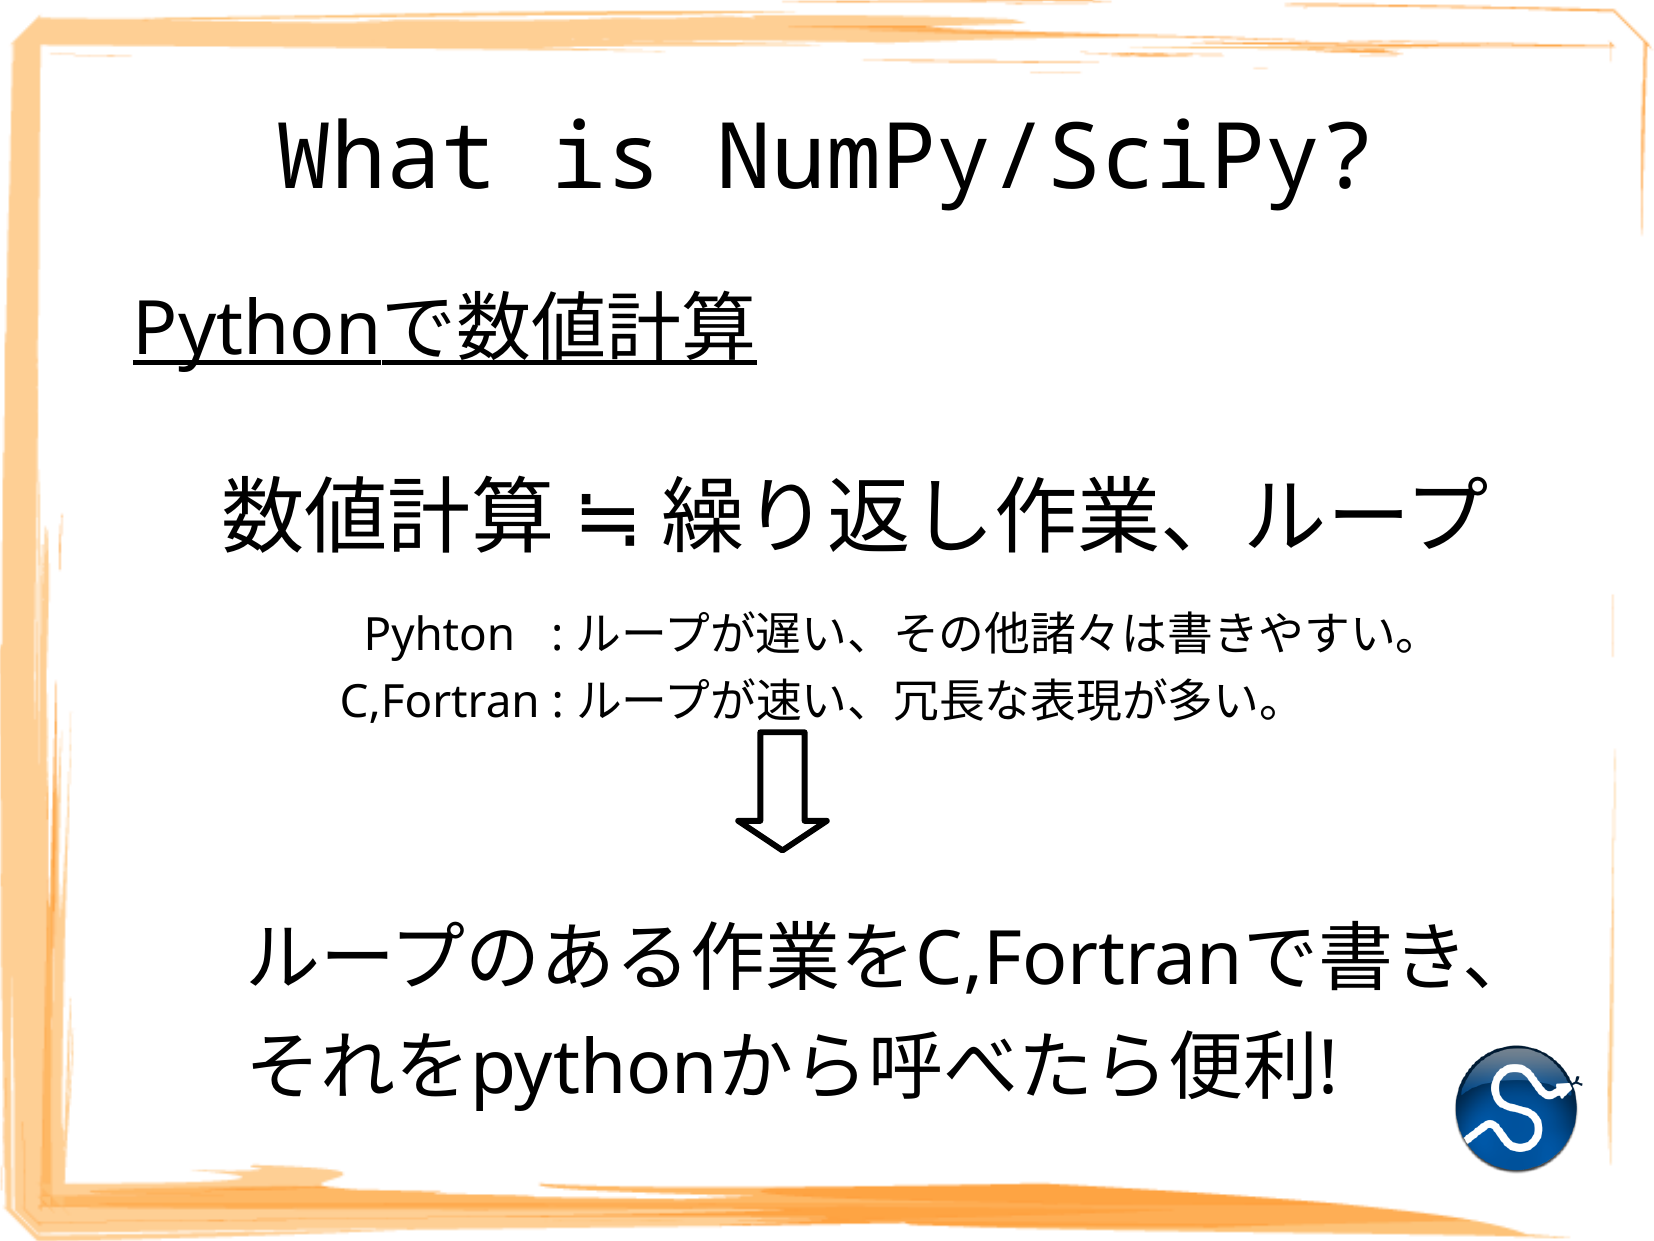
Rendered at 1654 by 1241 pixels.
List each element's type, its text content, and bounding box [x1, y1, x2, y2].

picture [0, 0, 1654, 1241]
text_box Pythonで数値計算 [118, 259, 762, 356]
title What is NumPy/SciPy? [82, 49, 1571, 257]
text_box ループのある作業をC,Fortranで書き、 それをpythonから呼べたら便利! [230, 889, 1465, 1067]
text_box Pyhton : ループが遅い、その他諸々は書きやすい。 C,Fortran : ループが速い、冗長な表現が多い。 [324, 590, 1367, 704]
text_box 数値計算 ≒ 繰り返し作業、ループ [206, 442, 1440, 548]
